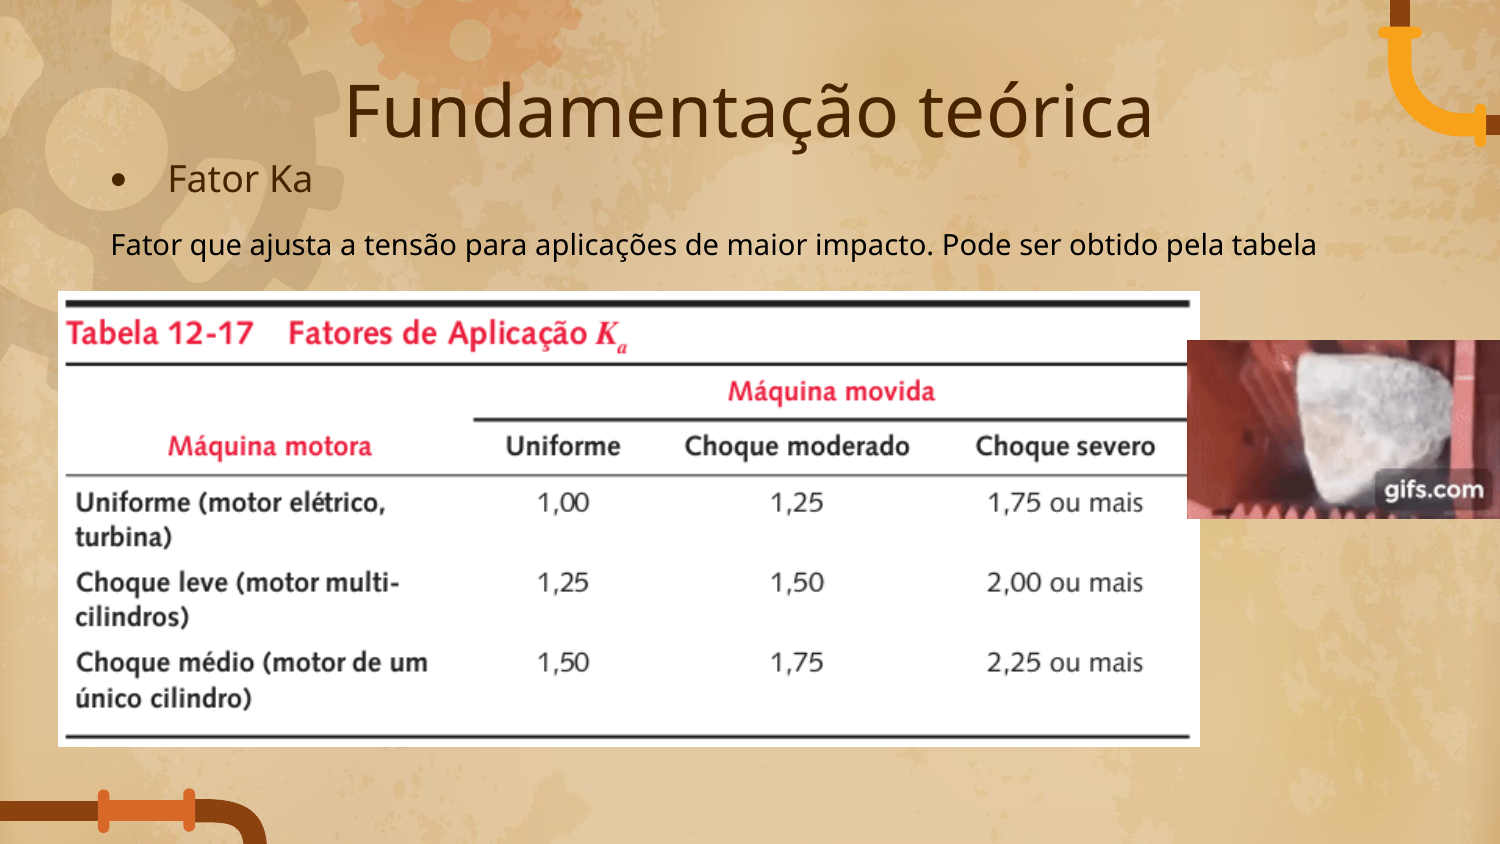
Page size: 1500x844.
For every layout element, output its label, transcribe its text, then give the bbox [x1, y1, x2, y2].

title Fundamentação teórica [116, 49, 1384, 127]
picture [58, 291, 1500, 747]
text_box Fator que ajusta a tensão para aplicações de maior impacto. Pode ser obtido pela tabela [95, 210, 1454, 277]
subtitle Fator Ka [58, 101, 368, 254]
